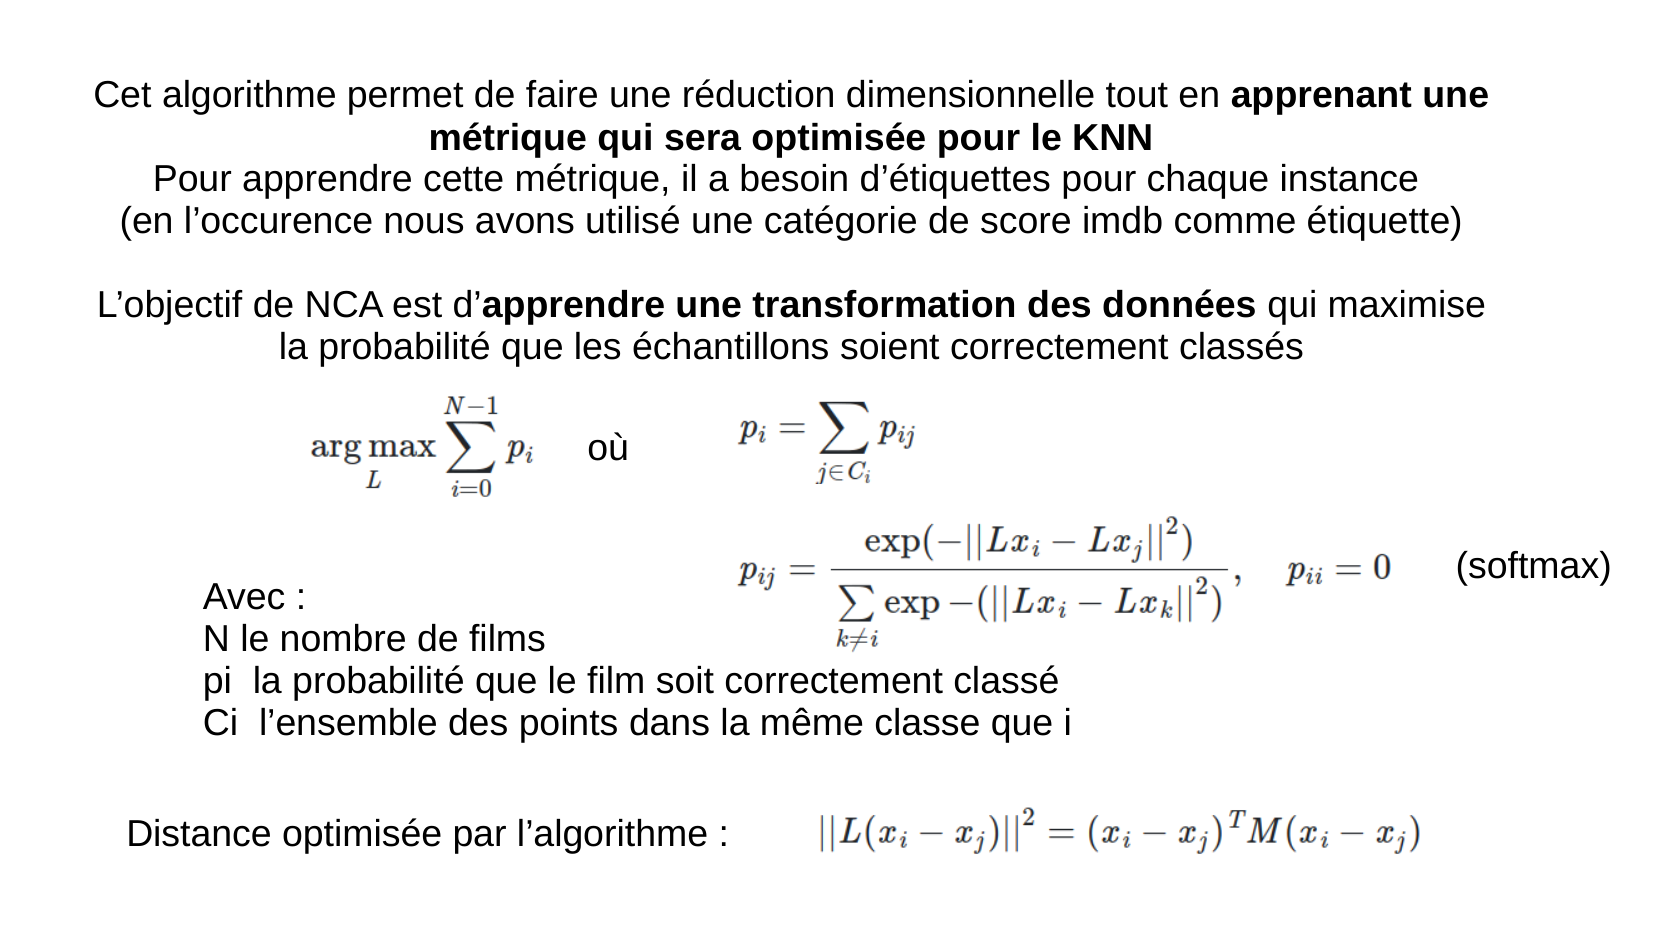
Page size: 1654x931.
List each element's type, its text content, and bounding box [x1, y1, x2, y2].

text_box où [572, 419, 644, 477]
text_box Cet algorithme permet de faire une réduction dimensionnelle tout en apprenant une métrique qui sera optimisée pour le KNN Pour apprendre cette métrique, il a besoin d’étiquettes pour chaque instance (en l’occurence nous avons utilisé une catégorie de score imdb comme étiquette) L’objectif de NCA est d’apprendre une transformation des données qui maximise la probabilité que les échantillons soient correctement classés [78, 66, 1536, 376]
picture [283, 369, 561, 517]
picture [702, 383, 1411, 673]
picture [803, 789, 1422, 875]
text_box (softmax) [1440, 537, 1627, 642]
text_box Avec : N le nombre de films pi la probabilité que le film soit correctement classé Ci l’ensemble des points dans la même classe que i [188, 567, 1088, 751]
text_box Distance optimisée par l’algorithme : [111, 805, 745, 863]
